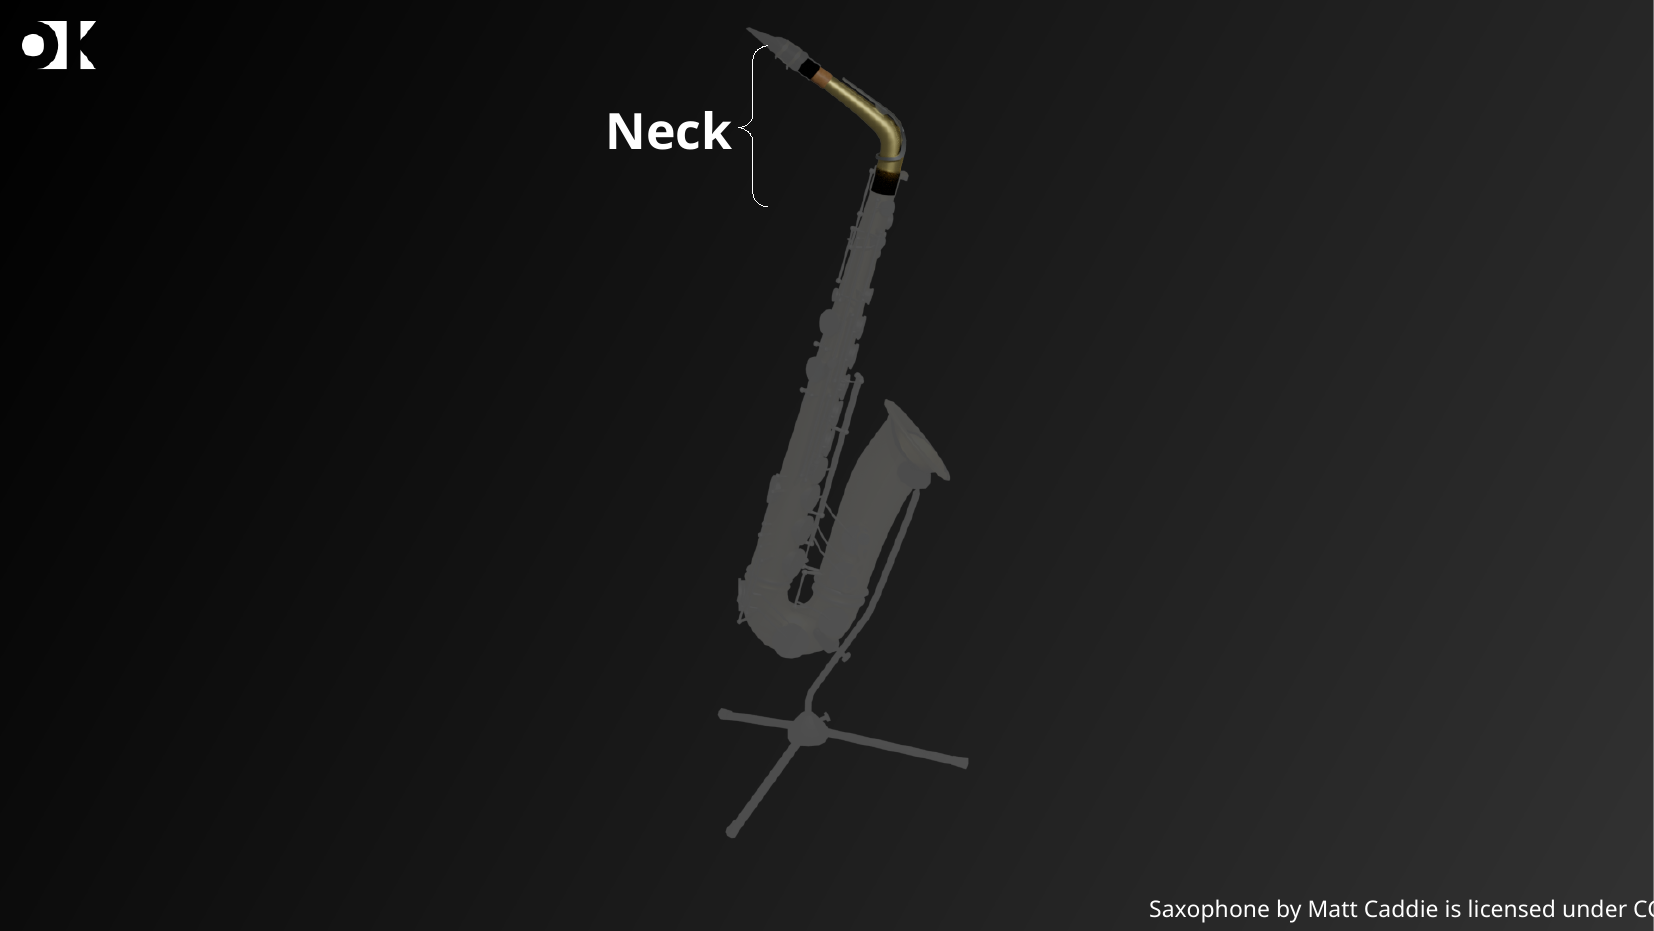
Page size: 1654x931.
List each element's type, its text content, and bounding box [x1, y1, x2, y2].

text_box Saxophone by Matt Caddie is licensed under CC-BY. [1134, 885, 1654, 928]
text_box Neck [590, 88, 817, 162]
picture [0, 0, 1654, 931]
